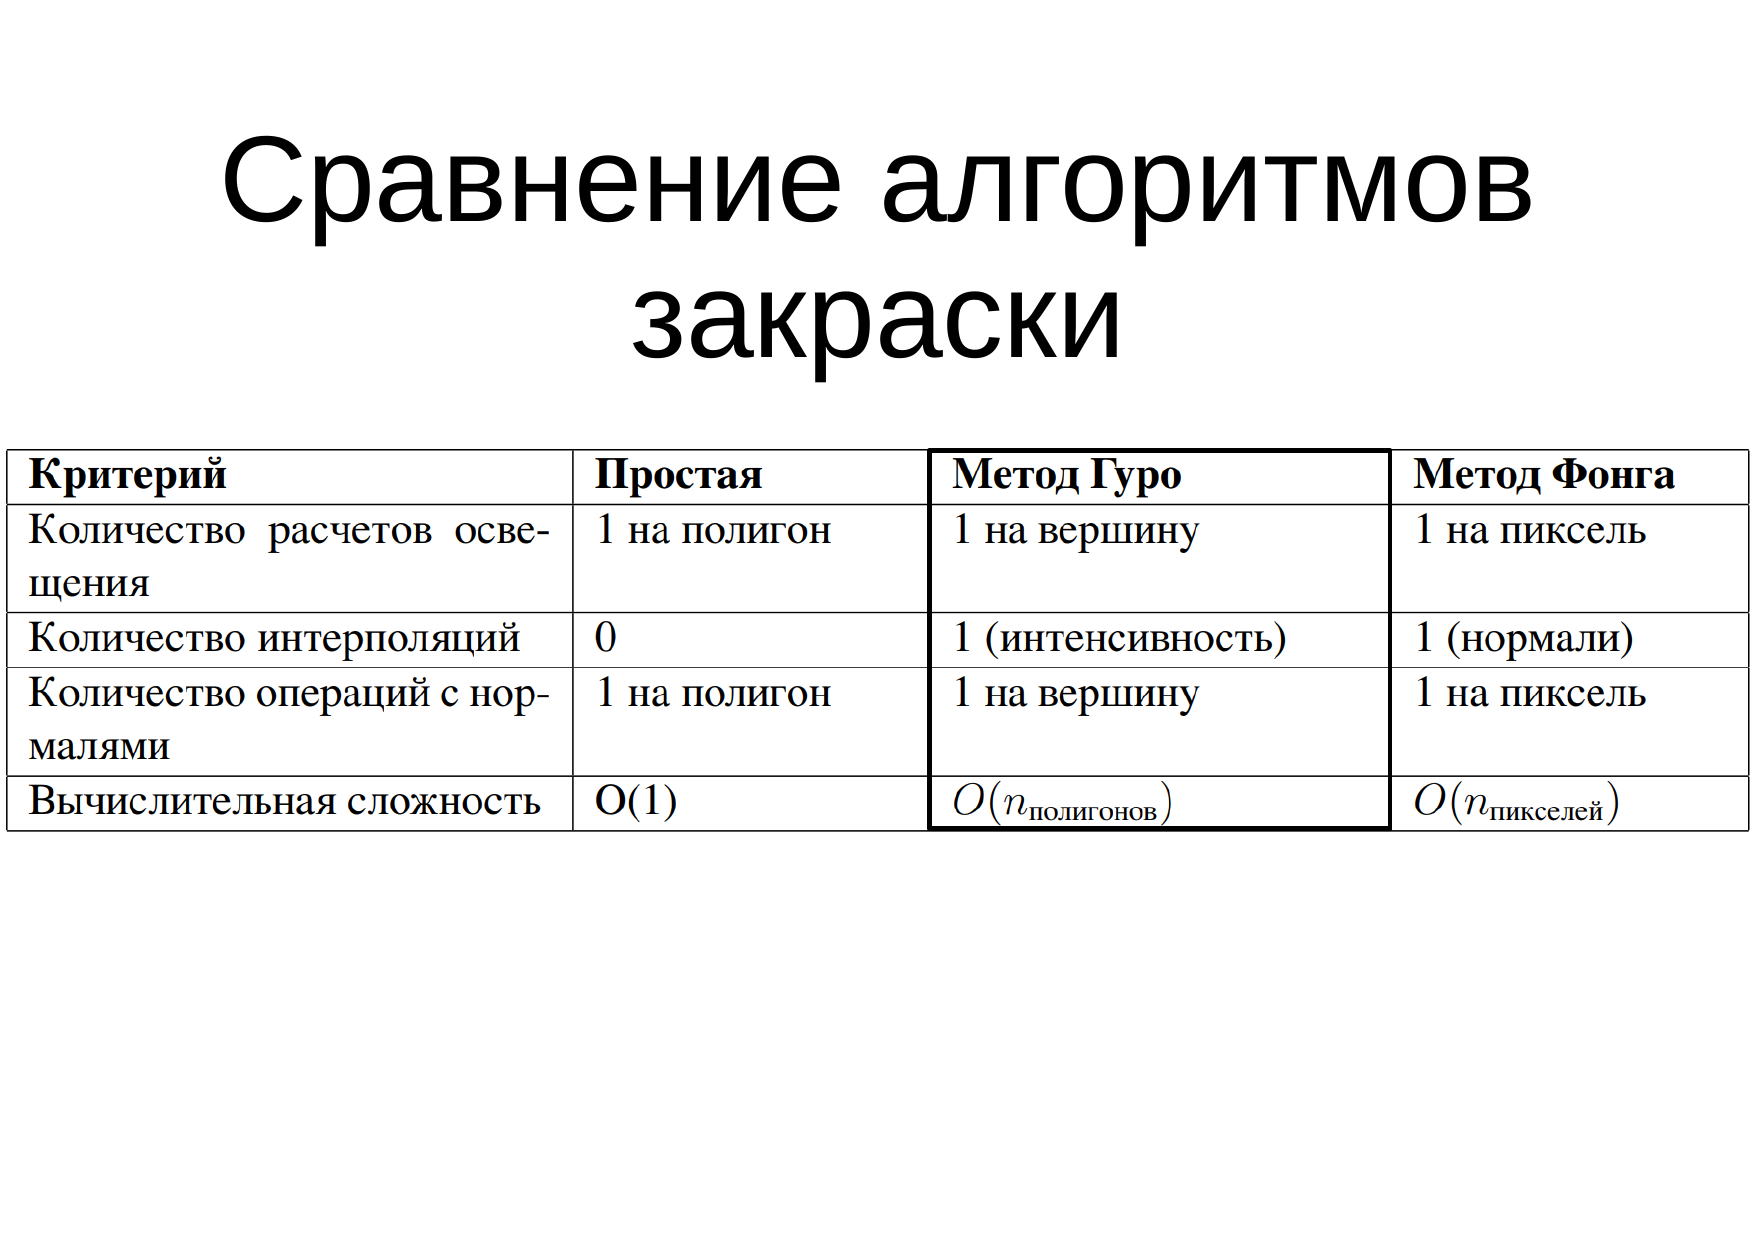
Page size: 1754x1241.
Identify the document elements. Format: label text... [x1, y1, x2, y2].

picture [0, 442, 1754, 837]
title Сравнение алгоритмов закраски [88, 110, 1668, 384]
